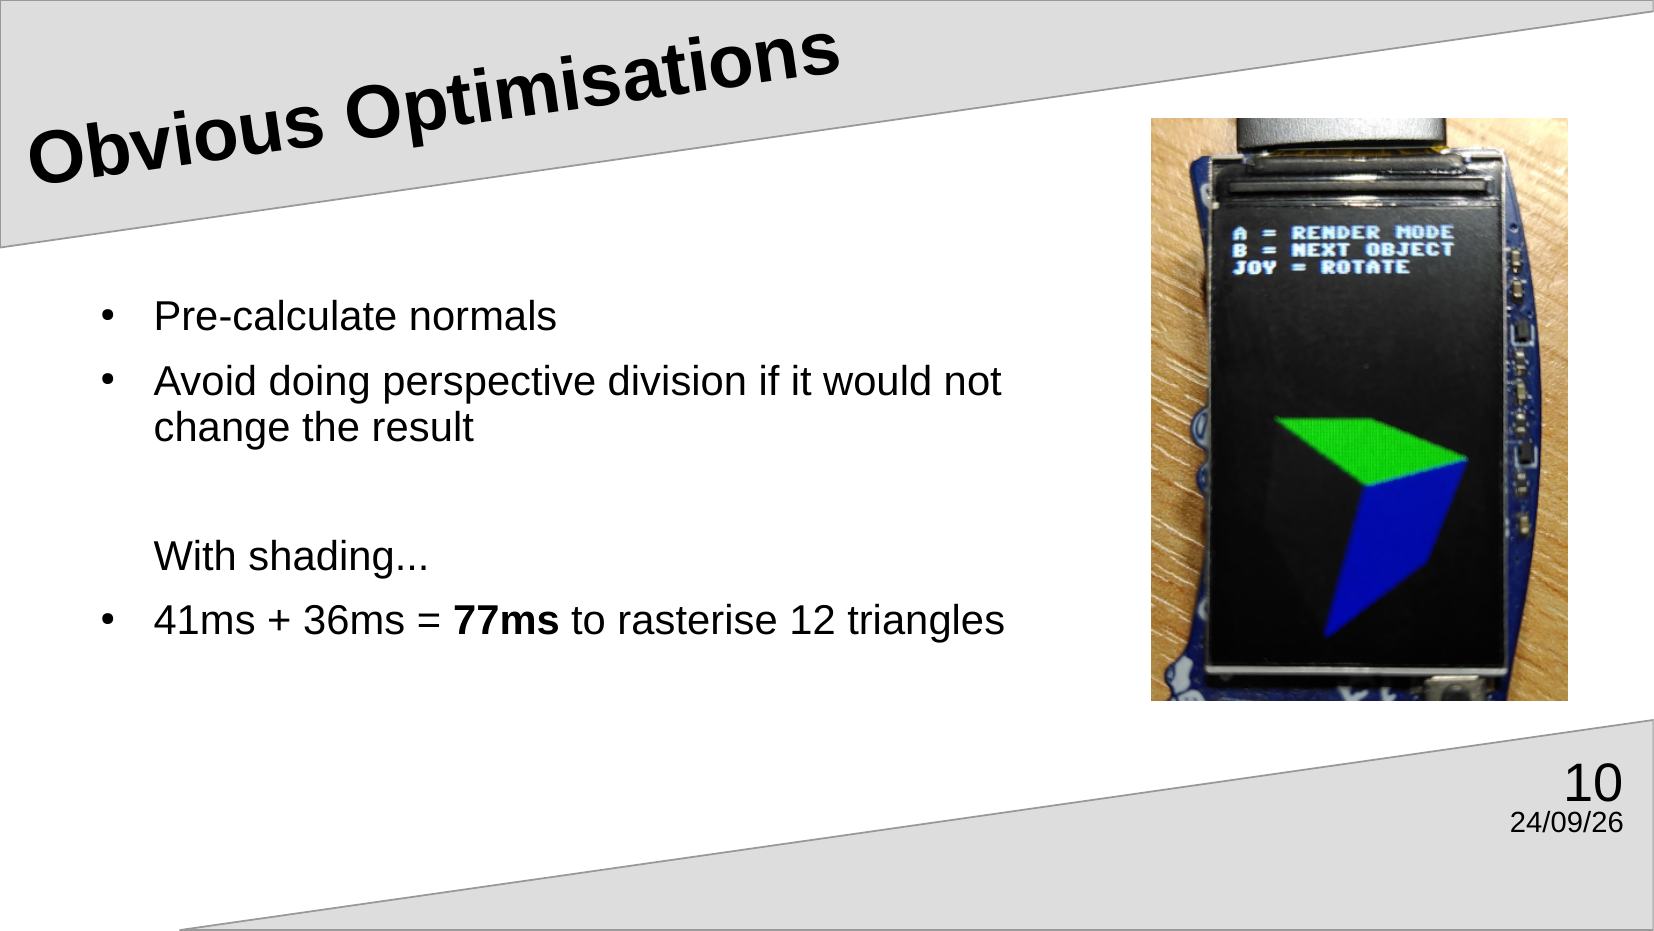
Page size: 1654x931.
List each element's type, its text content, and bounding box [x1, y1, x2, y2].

picture [1151, 118, 1568, 701]
title Obvious Optimisations [16, 0, 1501, 239]
list Pre-calculate normals Avoid doing perspective division if it would not change the result With shading... 41ms + 36ms = 77ms to rasterise 12 triangles [82, 292, 1034, 833]
